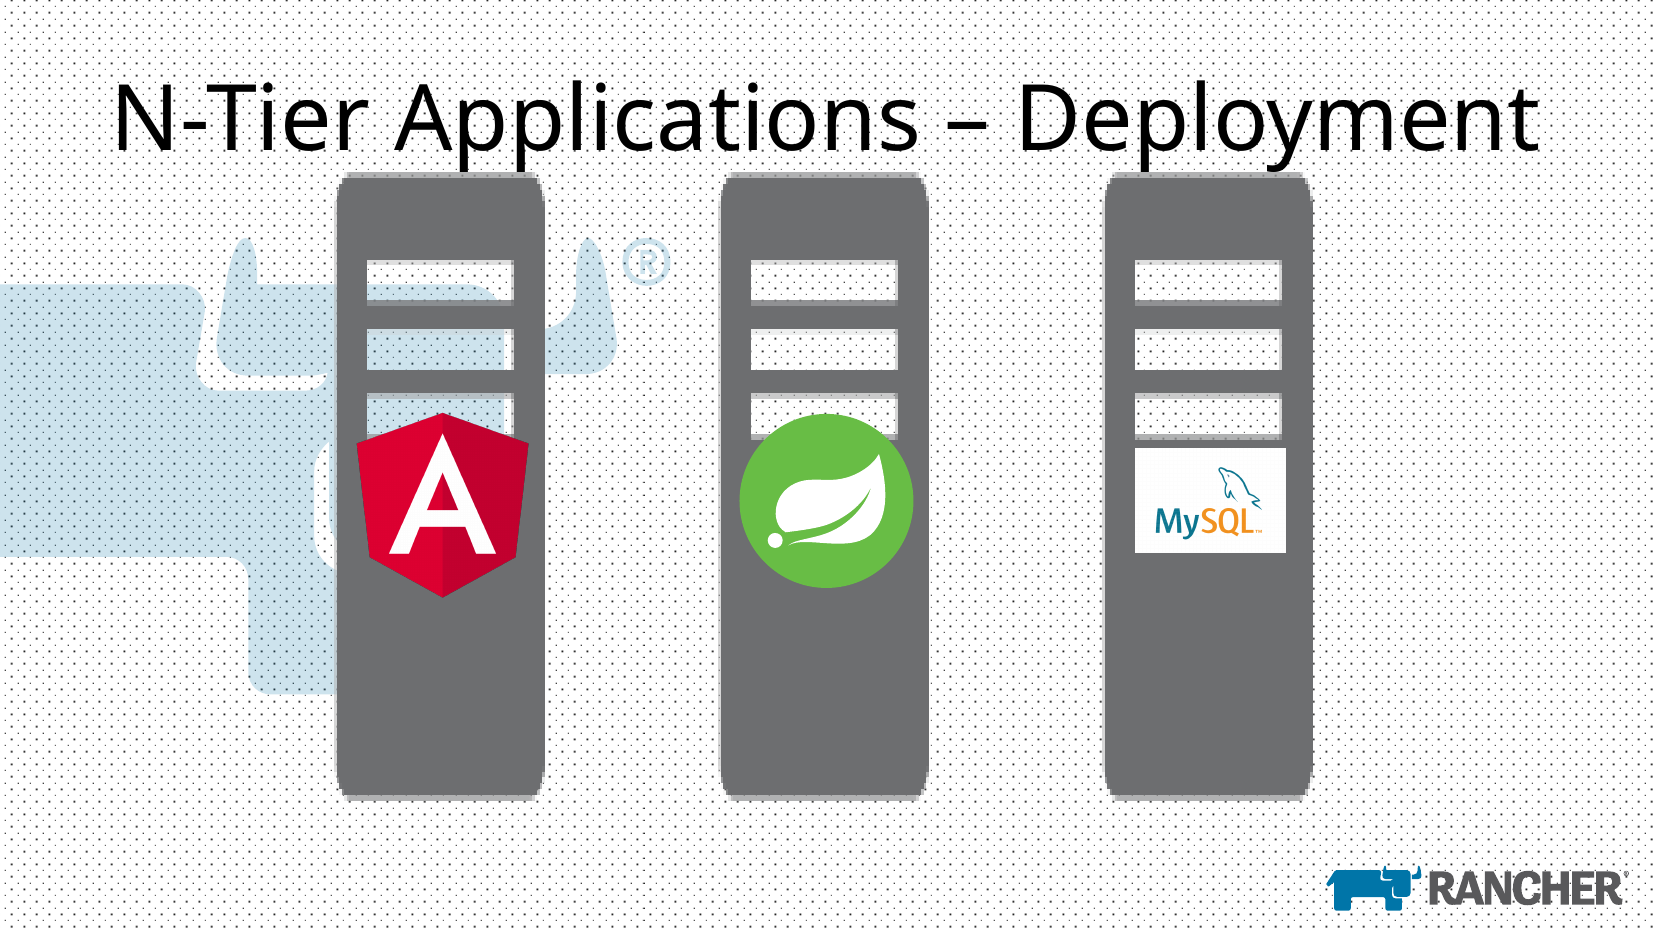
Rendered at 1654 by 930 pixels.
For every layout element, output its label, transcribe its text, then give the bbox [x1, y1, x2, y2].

picture [0, 0, 1654, 930]
title N-Tier Applications – Deployment [35, 0, 1618, 244]
